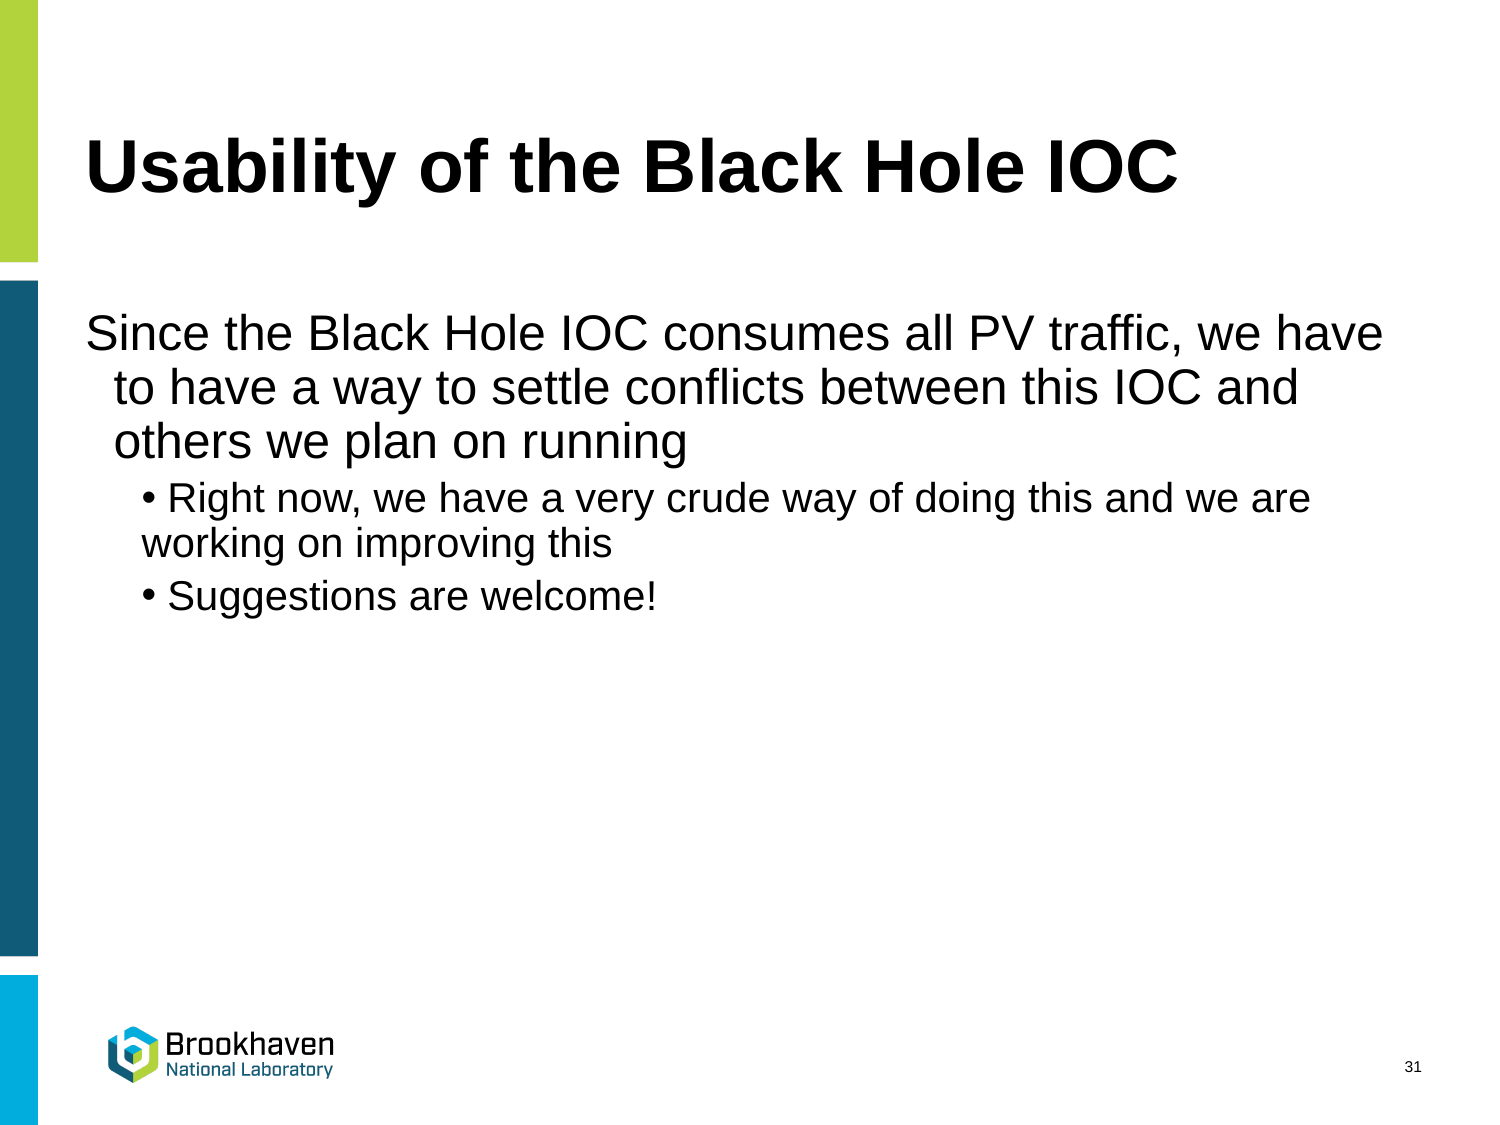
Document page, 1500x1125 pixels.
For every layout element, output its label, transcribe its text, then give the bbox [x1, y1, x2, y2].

list Since the Black Hole IOC consumes all PV traffic, we have to have a way to settle conflicts between this IOC and others we plan on running Right now, we have a very crude way of doing this and we are working on improving this Suggestions are welcome! [70, 299, 1430, 990]
title Usability of the Black Hole IOC [70, 59, 1430, 278]
picture [0, 0, 1500, 1125]
slide_number <number> [1376, 1036, 1430, 1097]
